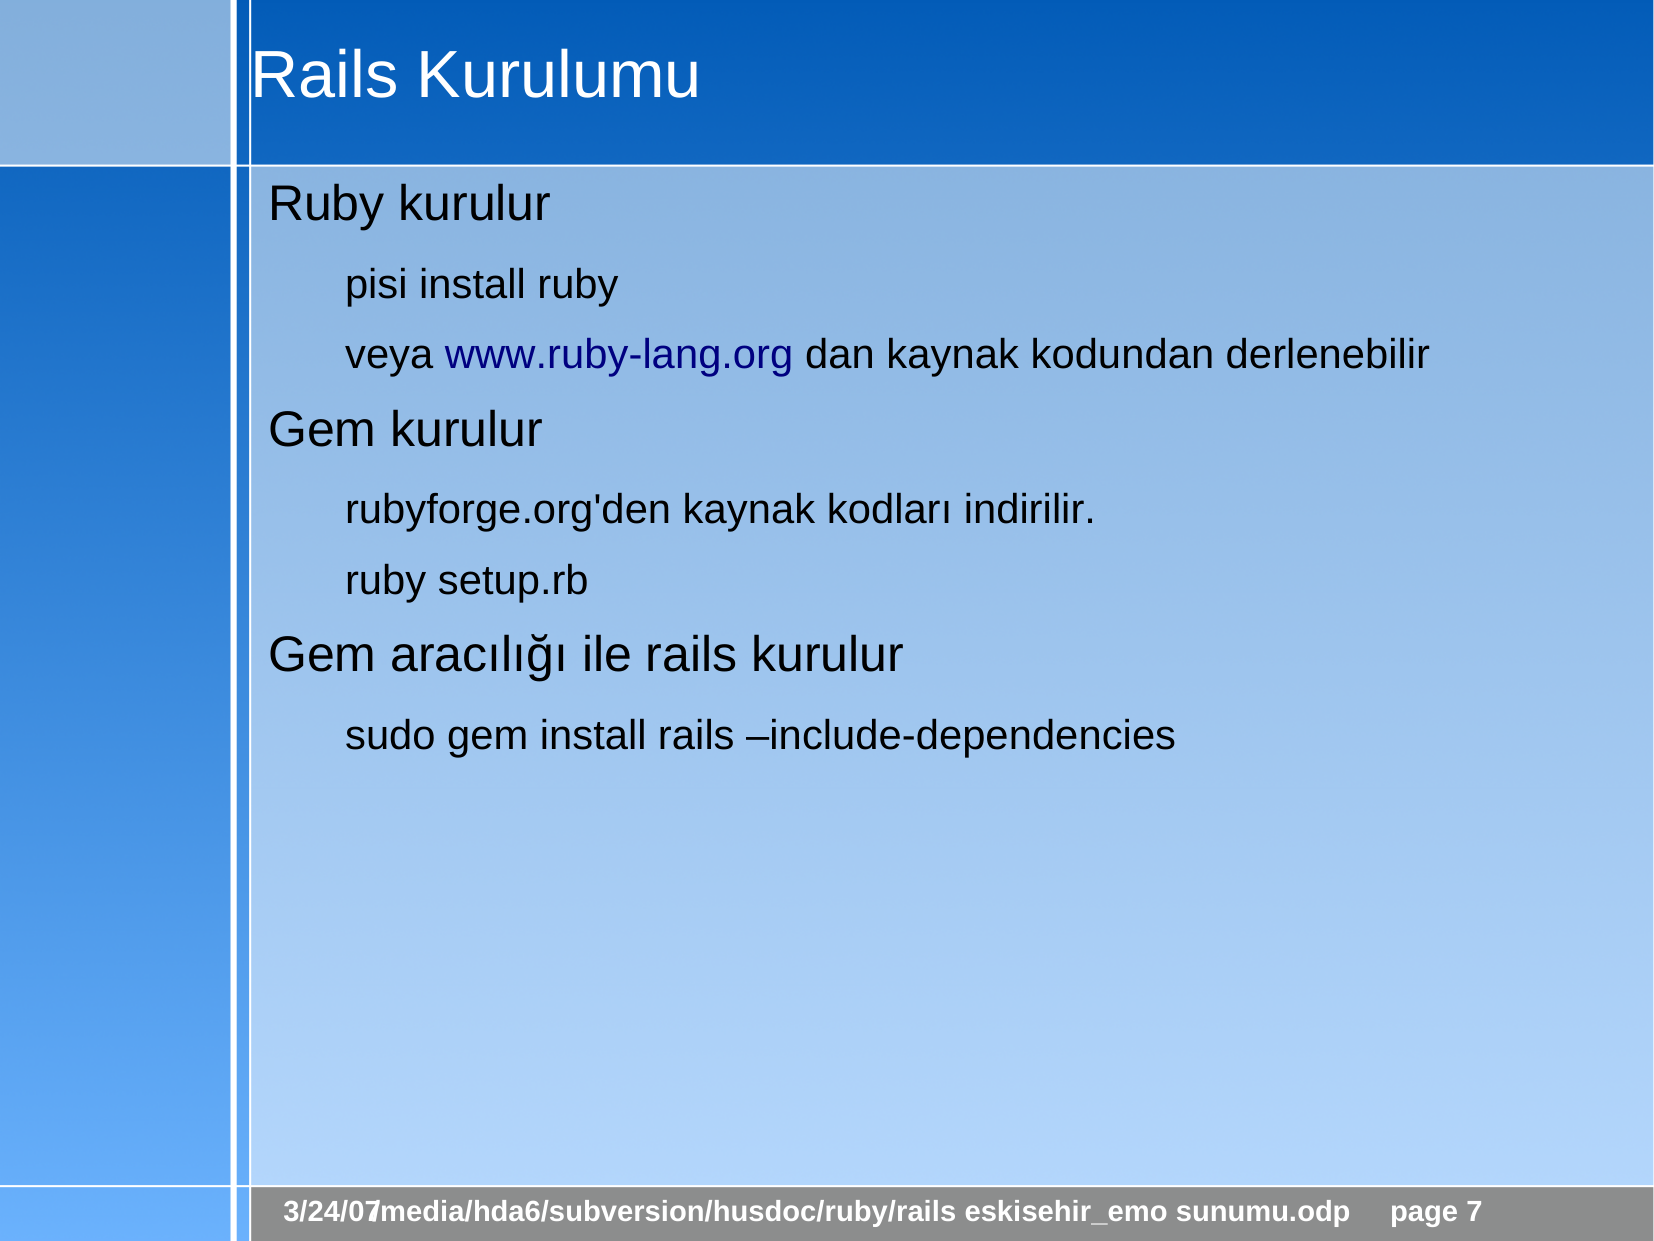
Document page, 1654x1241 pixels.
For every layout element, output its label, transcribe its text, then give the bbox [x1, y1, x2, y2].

title Rails Kurulumu [250, 11, 1477, 137]
list Ruby kurulur pisi install ruby veya www.ruby-lang.org dan kaynak kodundan derlenebilir Gem kurulur rubyforge.org'den kaynak kodları indirilir. ruby setup.rb Gem aracılığı ile rails kurulur sudo gem install rails –include-dependencies [250, 175, 1477, 1051]
picture [0, 0, 1654, 1241]
